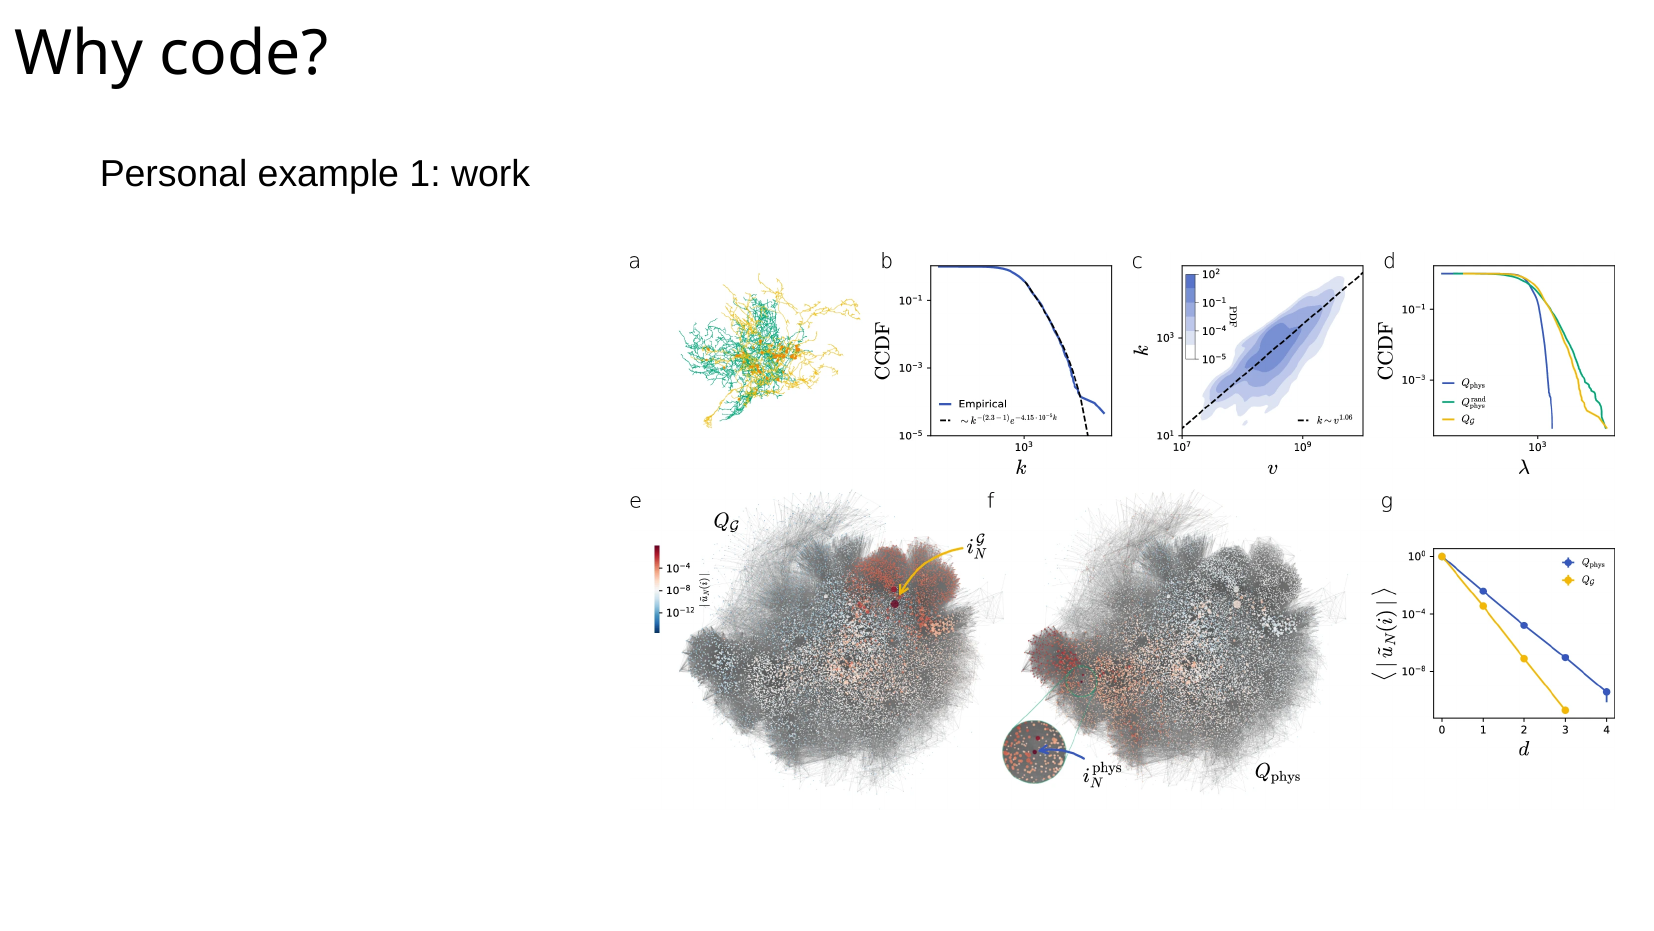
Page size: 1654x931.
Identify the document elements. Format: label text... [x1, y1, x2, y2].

text_box Personal example 1: work [85, 138, 1501, 826]
picture [630, 252, 1615, 811]
text_box Why code? [0, 0, 1654, 89]
